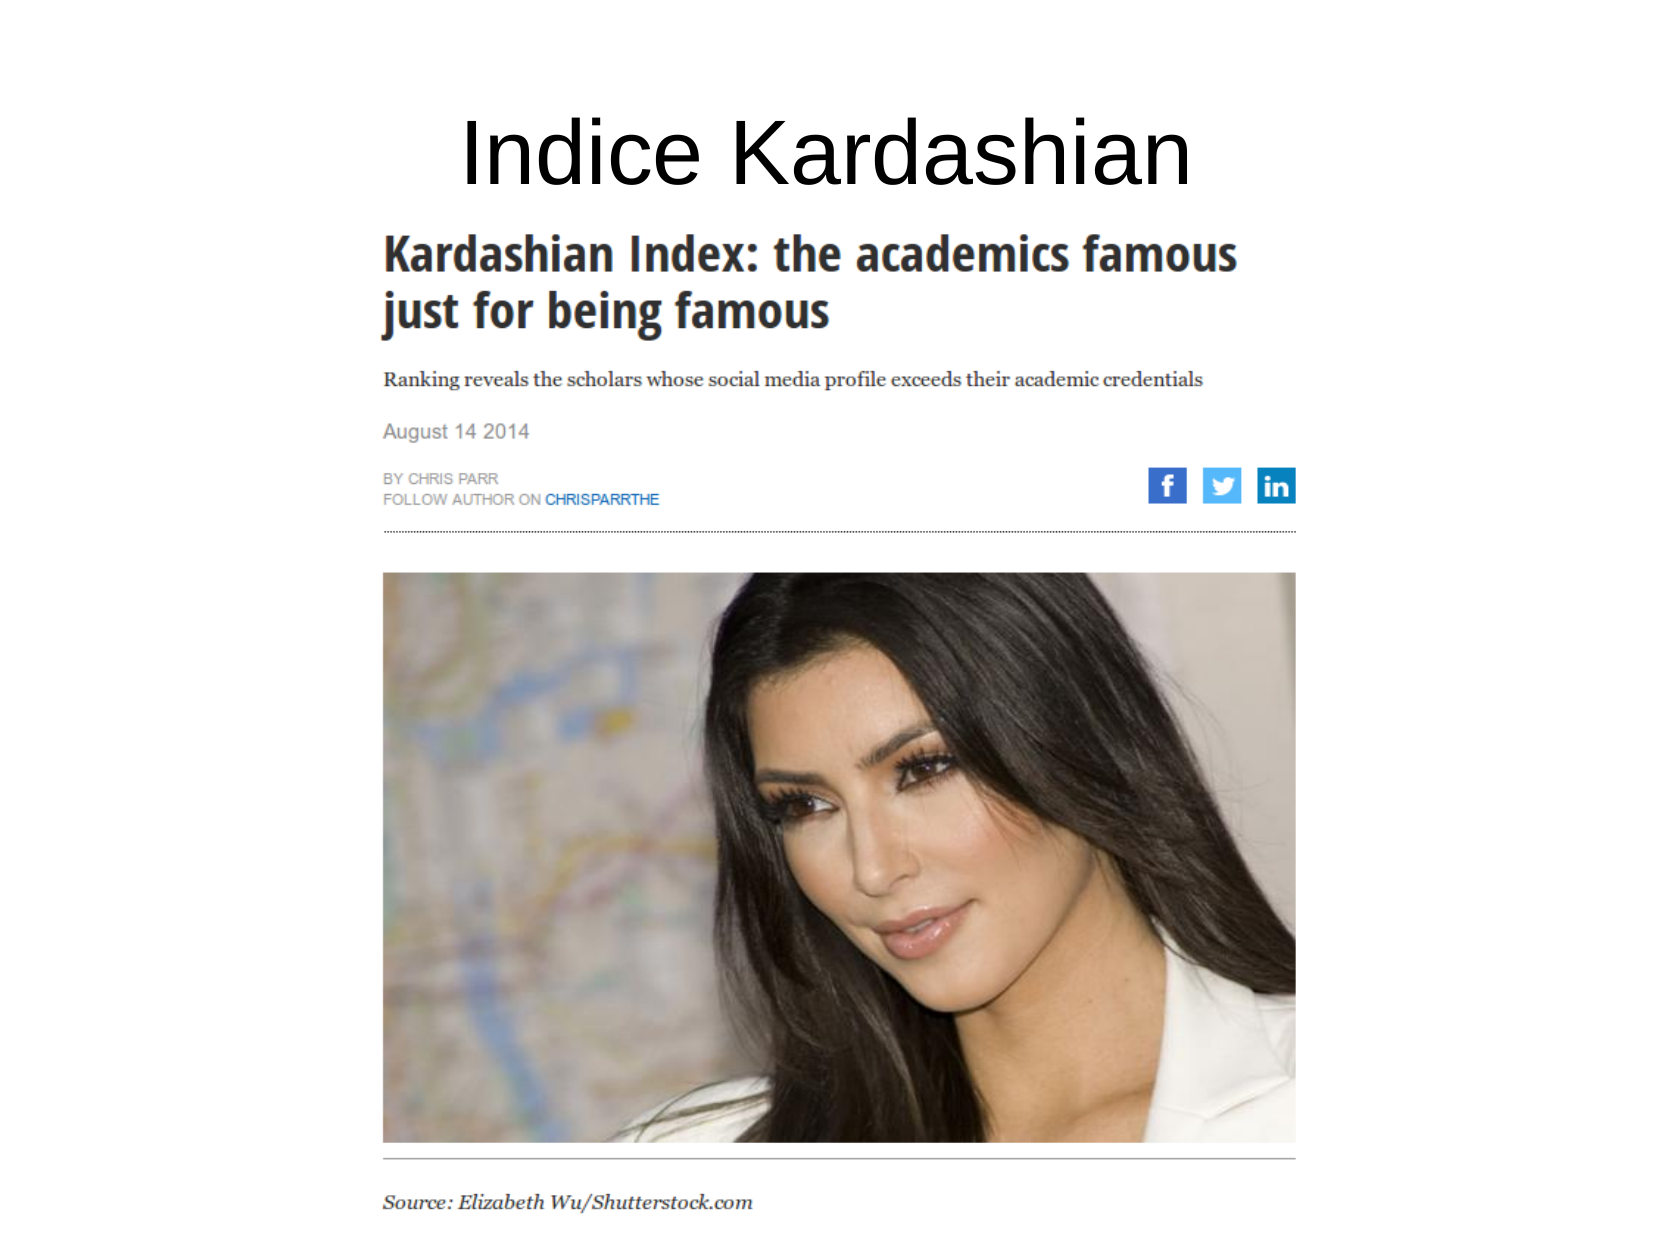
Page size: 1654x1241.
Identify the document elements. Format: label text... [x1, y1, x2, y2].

title Indice Kardashian [82, 49, 1571, 257]
picture [370, 211, 1321, 1231]
